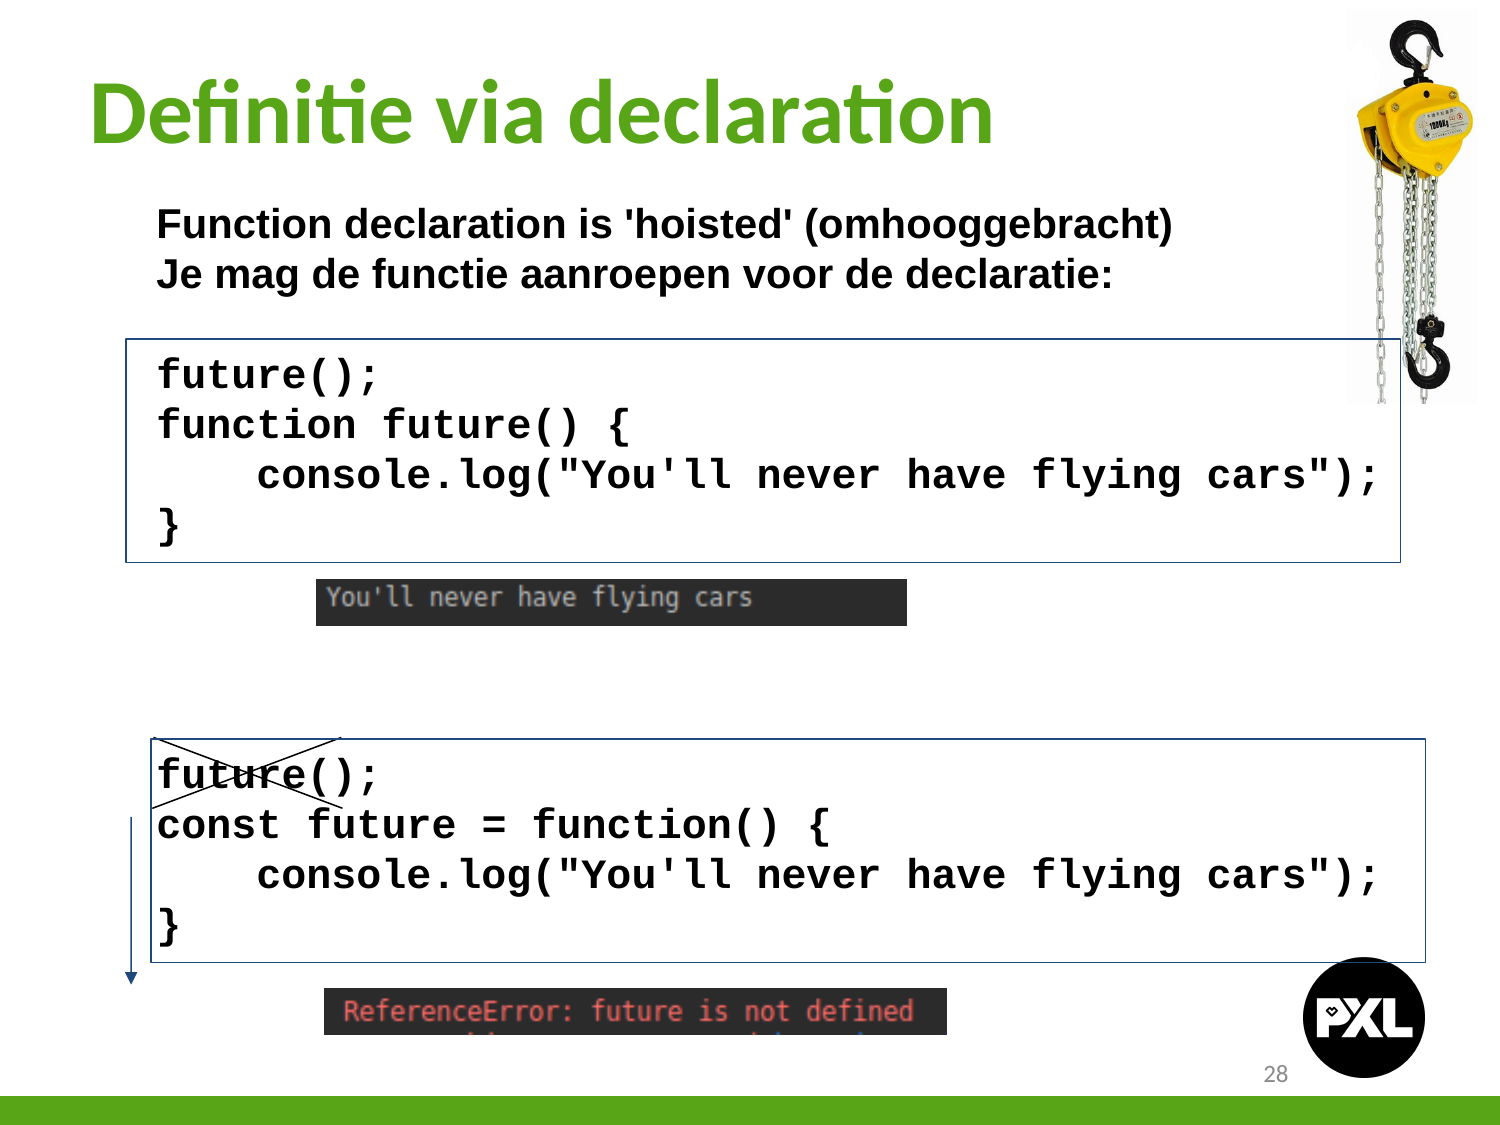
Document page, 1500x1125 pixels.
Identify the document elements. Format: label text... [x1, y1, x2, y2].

text_box Function declaration is 'hoisted' (omhooggebracht) Je mag de functie aanroepen voor de declaratie: future(); function future() { console.log("You'll never have flying cars"); } future(); const future = function() { console.log("You'll never have flying cars"); } [141, 340, 1400, 562]
picture [1329, 340, 1400, 404]
picture [1329, 9, 1490, 404]
picture [316, 579, 907, 626]
text_box Definitie via declaration [75, 45, 1329, 233]
picture [324, 988, 947, 1035]
text_box Function declaration is 'hoisted' (omhooggebracht) Je mag de functie aanroepen voor de declaratie: future(); function future() { console.log("You'll never have flying cars"); } future(); const future = function() { console.log("You'll never have flying cars"); } [141, 189, 1329, 338]
text_box Function declaration is 'hoisted' (omhooggebracht) Je mag de functie aanroepen voor de declaratie: future(); function future() { console.log("You'll never have flying cars"); } future(); const future = function() { console.log("You'll never have flying cars"); } [141, 404, 1430, 1125]
